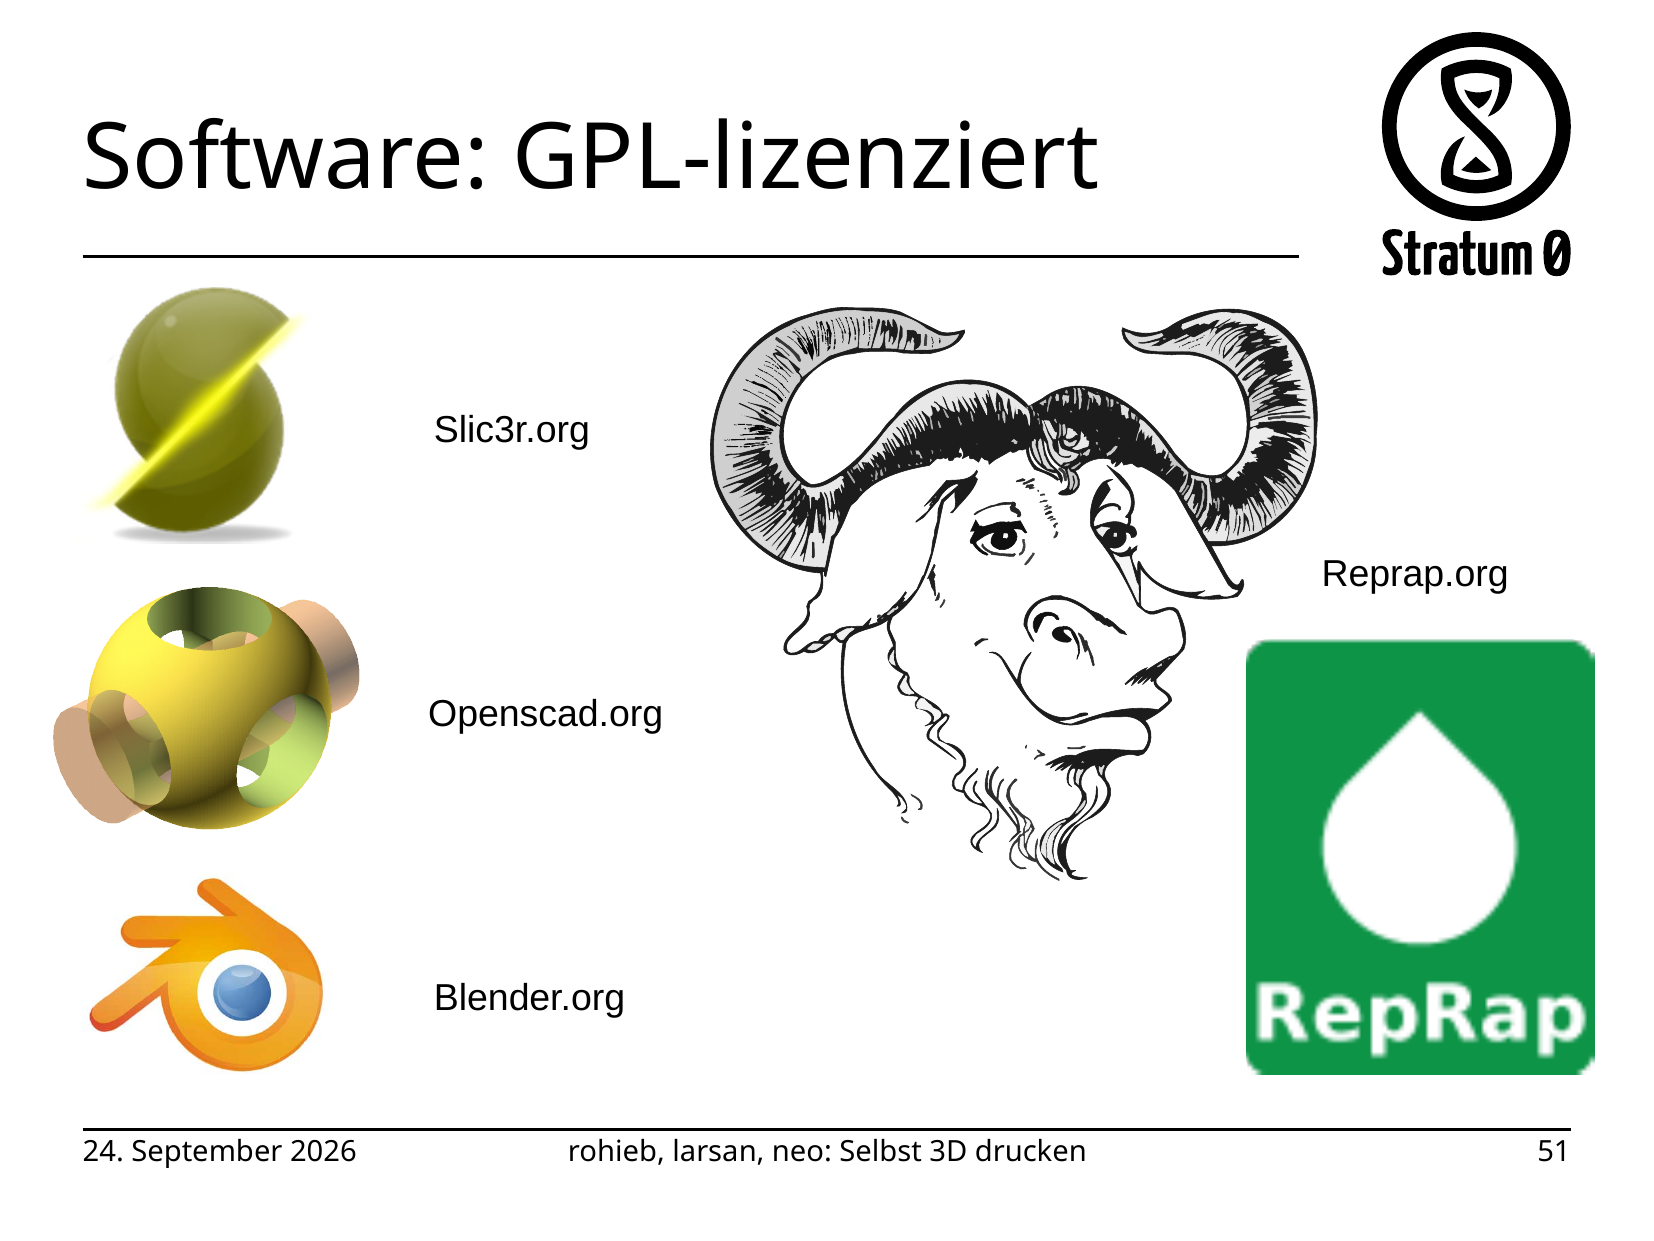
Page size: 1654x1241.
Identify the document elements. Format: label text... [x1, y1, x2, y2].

text_box Slic3r.org [419, 401, 605, 459]
text_box Blender.org [419, 968, 641, 1026]
title Software: GPL-lizenziert [82, 49, 1300, 257]
picture [47, 578, 365, 839]
picture [673, 256, 1595, 1075]
subtitle [141, 83, 1597, 804]
picture [70, 862, 342, 1087]
picture [74, 287, 331, 544]
text_box Reprap.org [1394, 545, 1524, 603]
text_box Openscad.org [413, 685, 673, 742]
